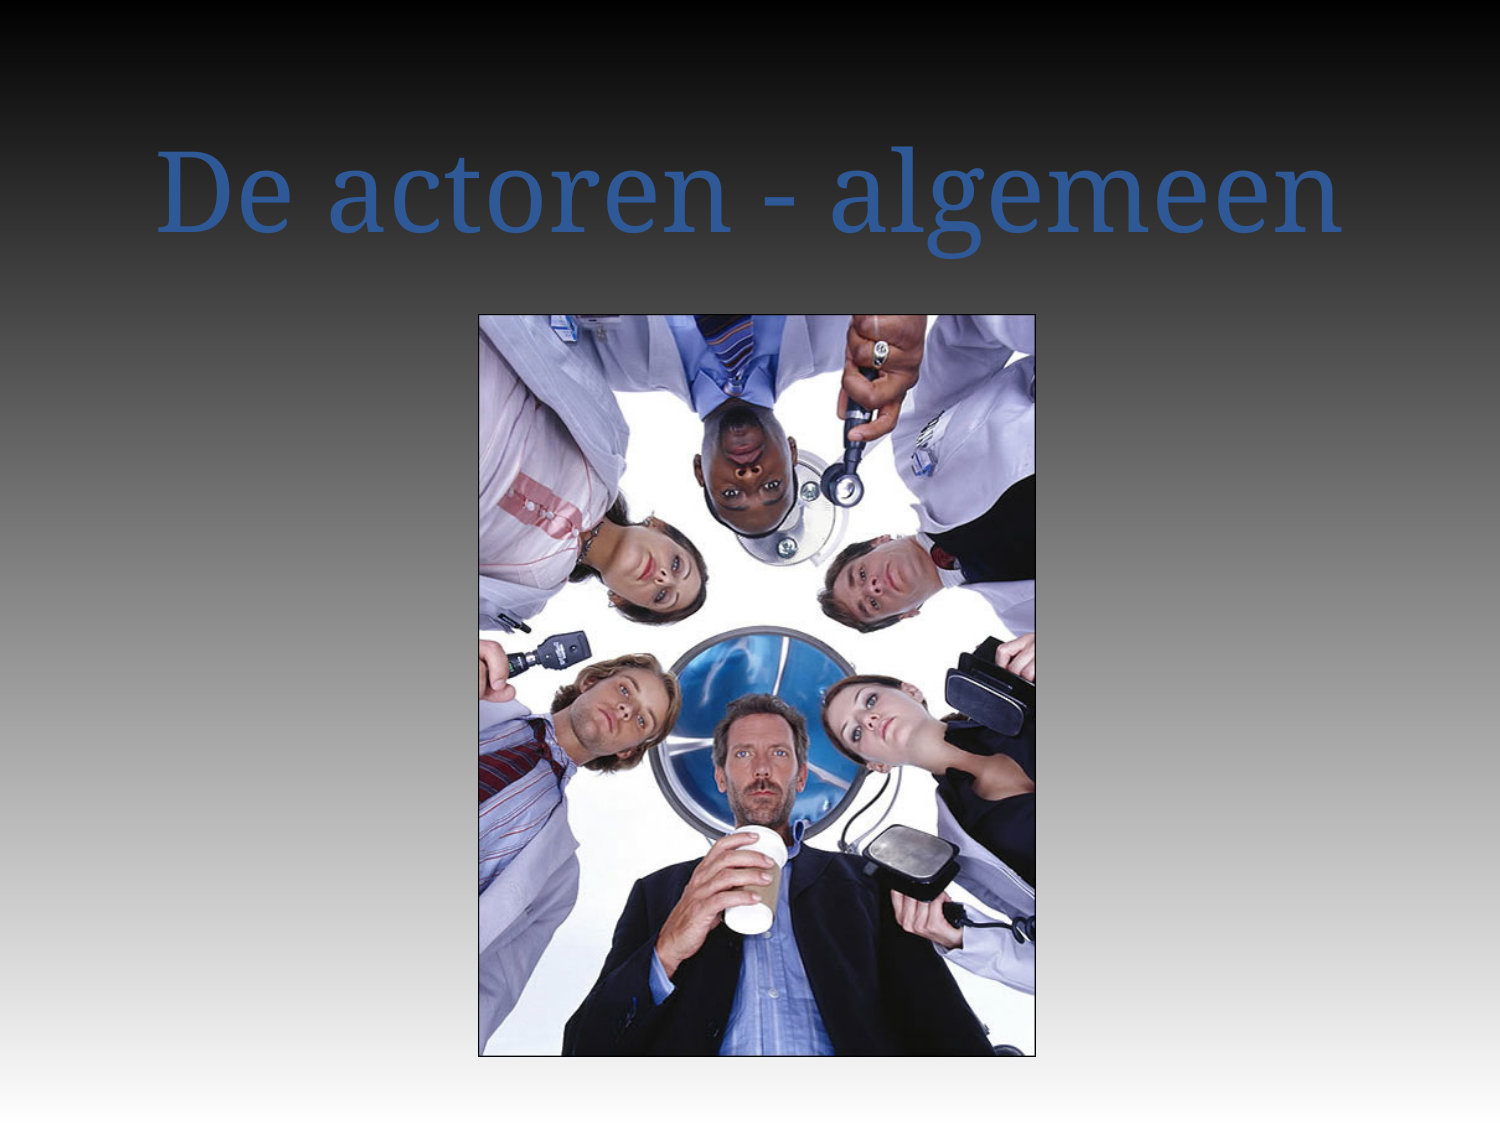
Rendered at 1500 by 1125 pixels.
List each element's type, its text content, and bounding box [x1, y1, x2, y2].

title De actoren - algemeen [75, 0, 1425, 263]
picture [478, 314, 1036, 1057]
